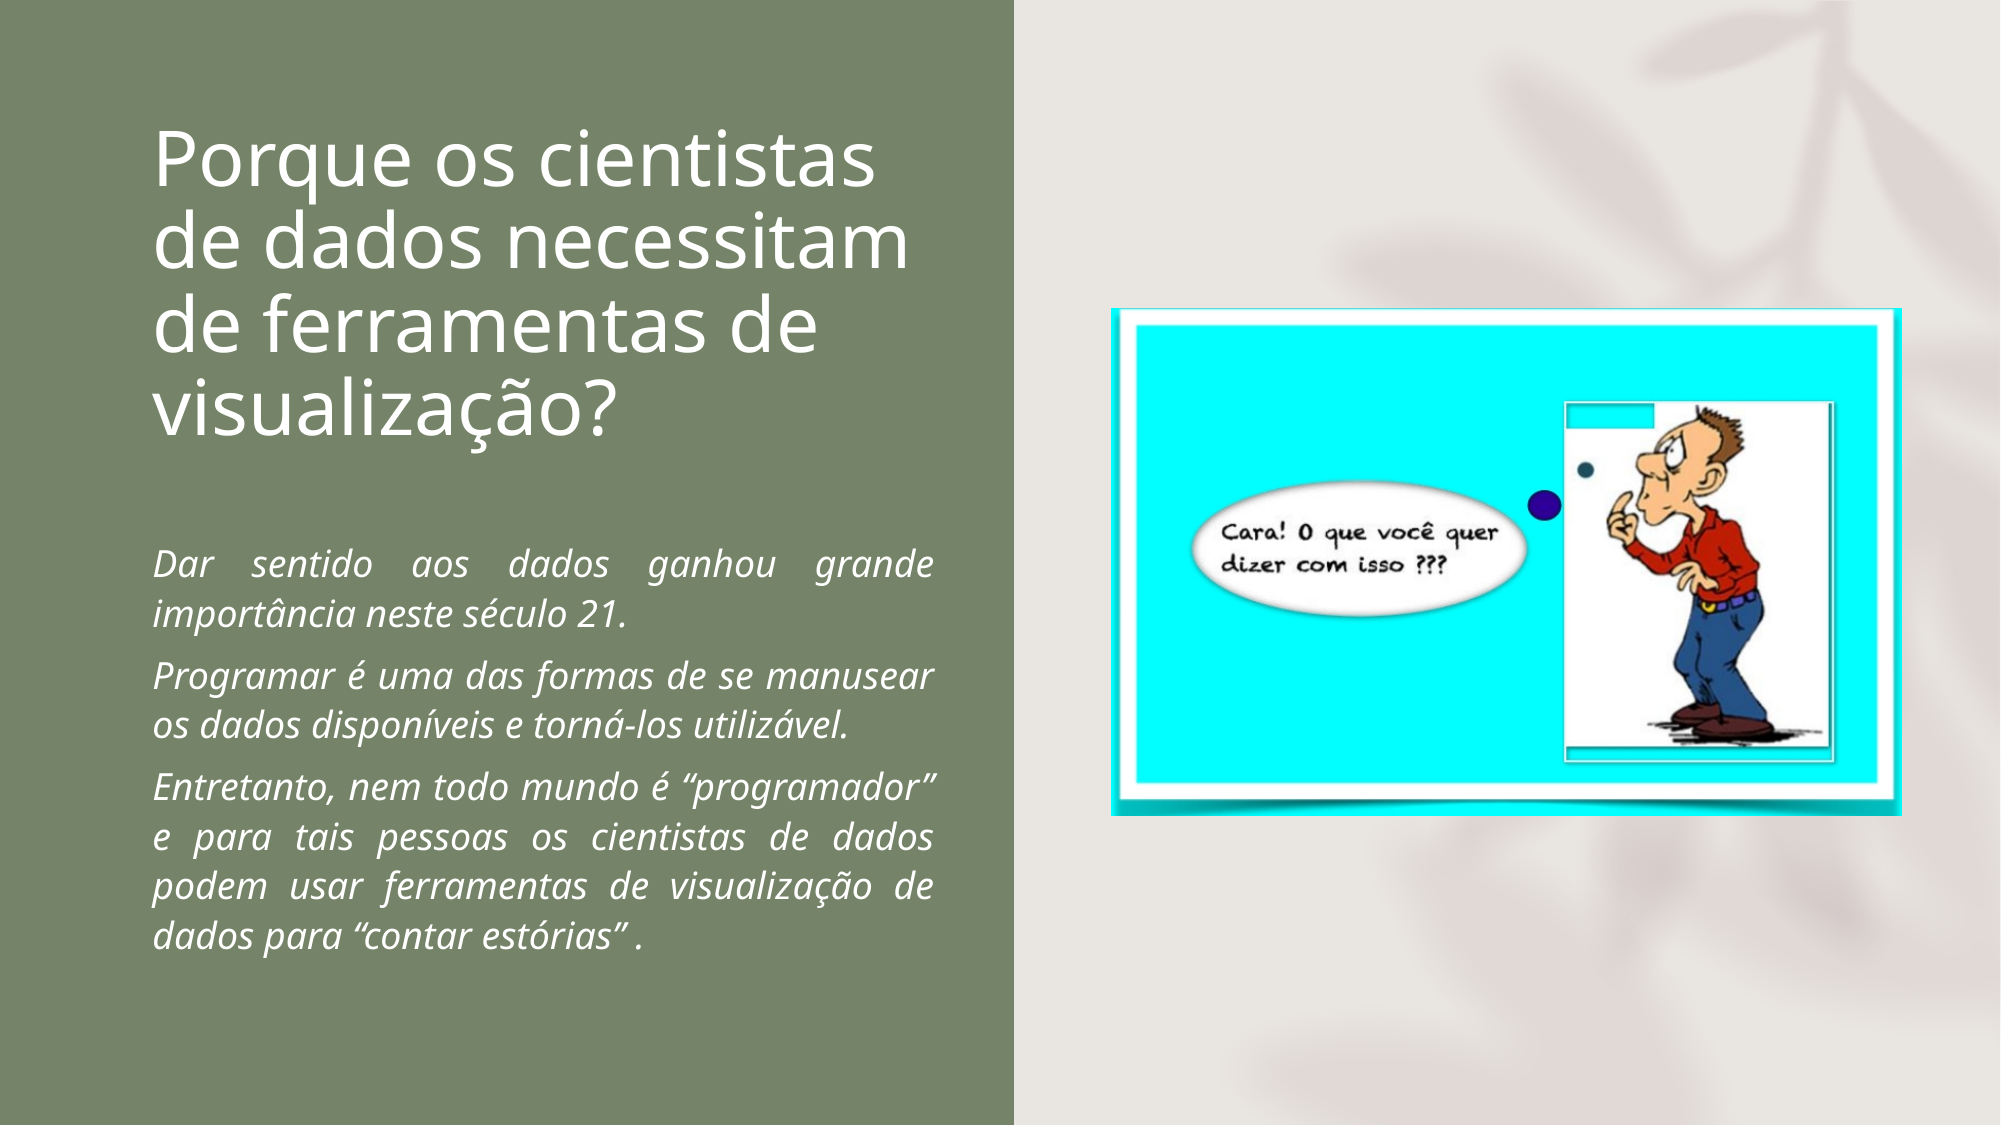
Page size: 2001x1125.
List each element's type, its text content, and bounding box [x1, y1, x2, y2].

picture [1111, 0, 2000, 1125]
title Porque os cientistas de dados necessitam de ferramentas de visualização? [137, 96, 950, 462]
text_box [0, 0, 1189, 1125]
text_box Dar sentido aos dados ganhou grande importância neste século 21. Programar é uma das formas de se manusear os dados disponíveis e torná-los utilizável. Entretanto, nem todo mundo é “programador” e para tais pessoas os cientistas de dados podem usar ferramentas de visualização de dados para “contar estórias” . [137, 462, 950, 1031]
